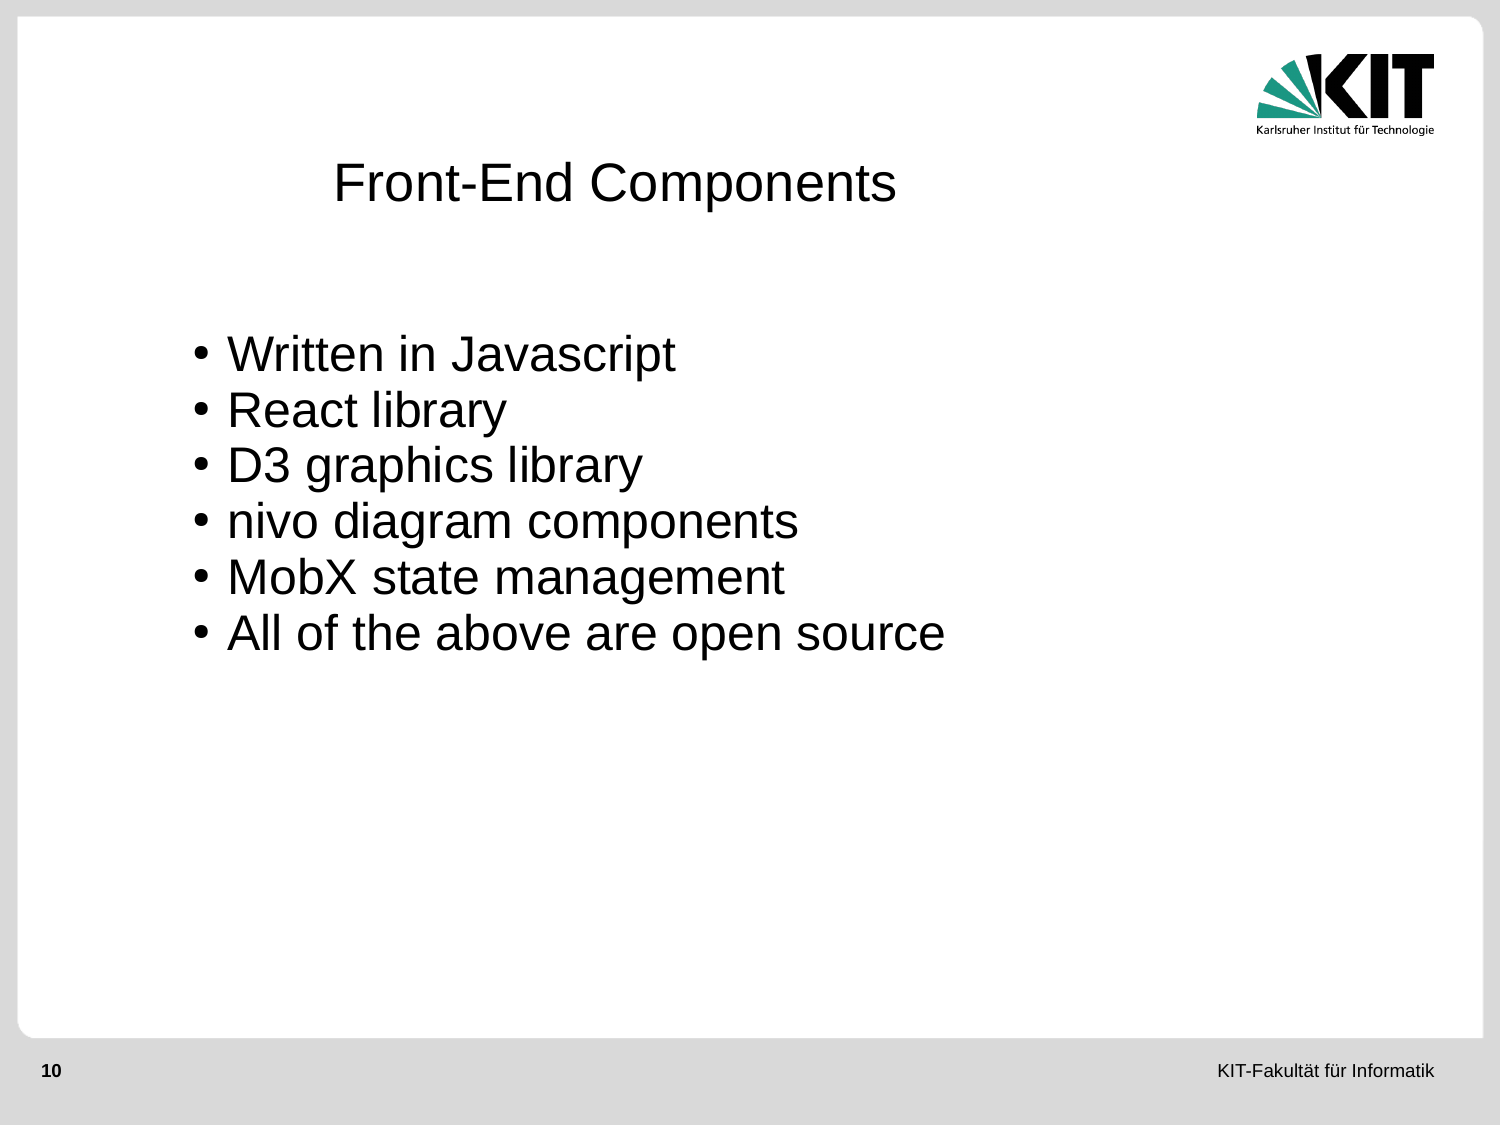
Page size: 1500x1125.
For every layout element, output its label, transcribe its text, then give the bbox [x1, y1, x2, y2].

picture [0, 0, 1500, 1125]
text_box Written in Javascript React library D3 graphics library nivo diagram components MobX state management All of the above are open source [177, 318, 1099, 892]
text_box Front-End Components [318, 145, 1158, 237]
